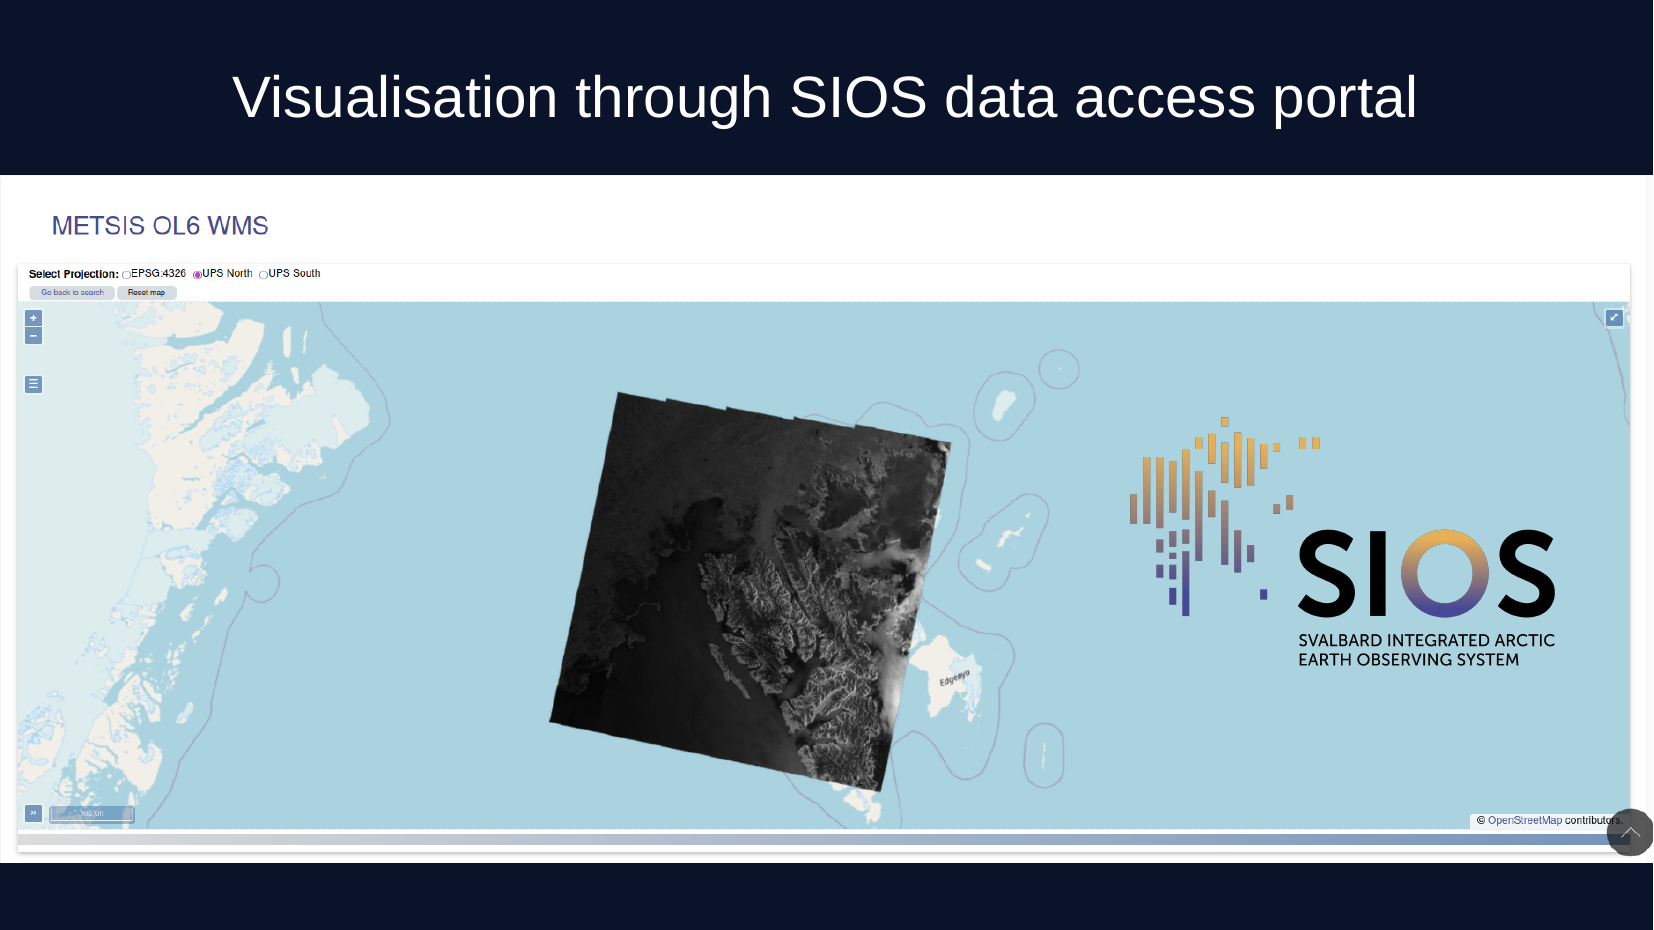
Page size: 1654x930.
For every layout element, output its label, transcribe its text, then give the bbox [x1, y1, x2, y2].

picture [0, 175, 1653, 863]
title Visualisation through SIOS data access portal [82, 19, 1571, 175]
